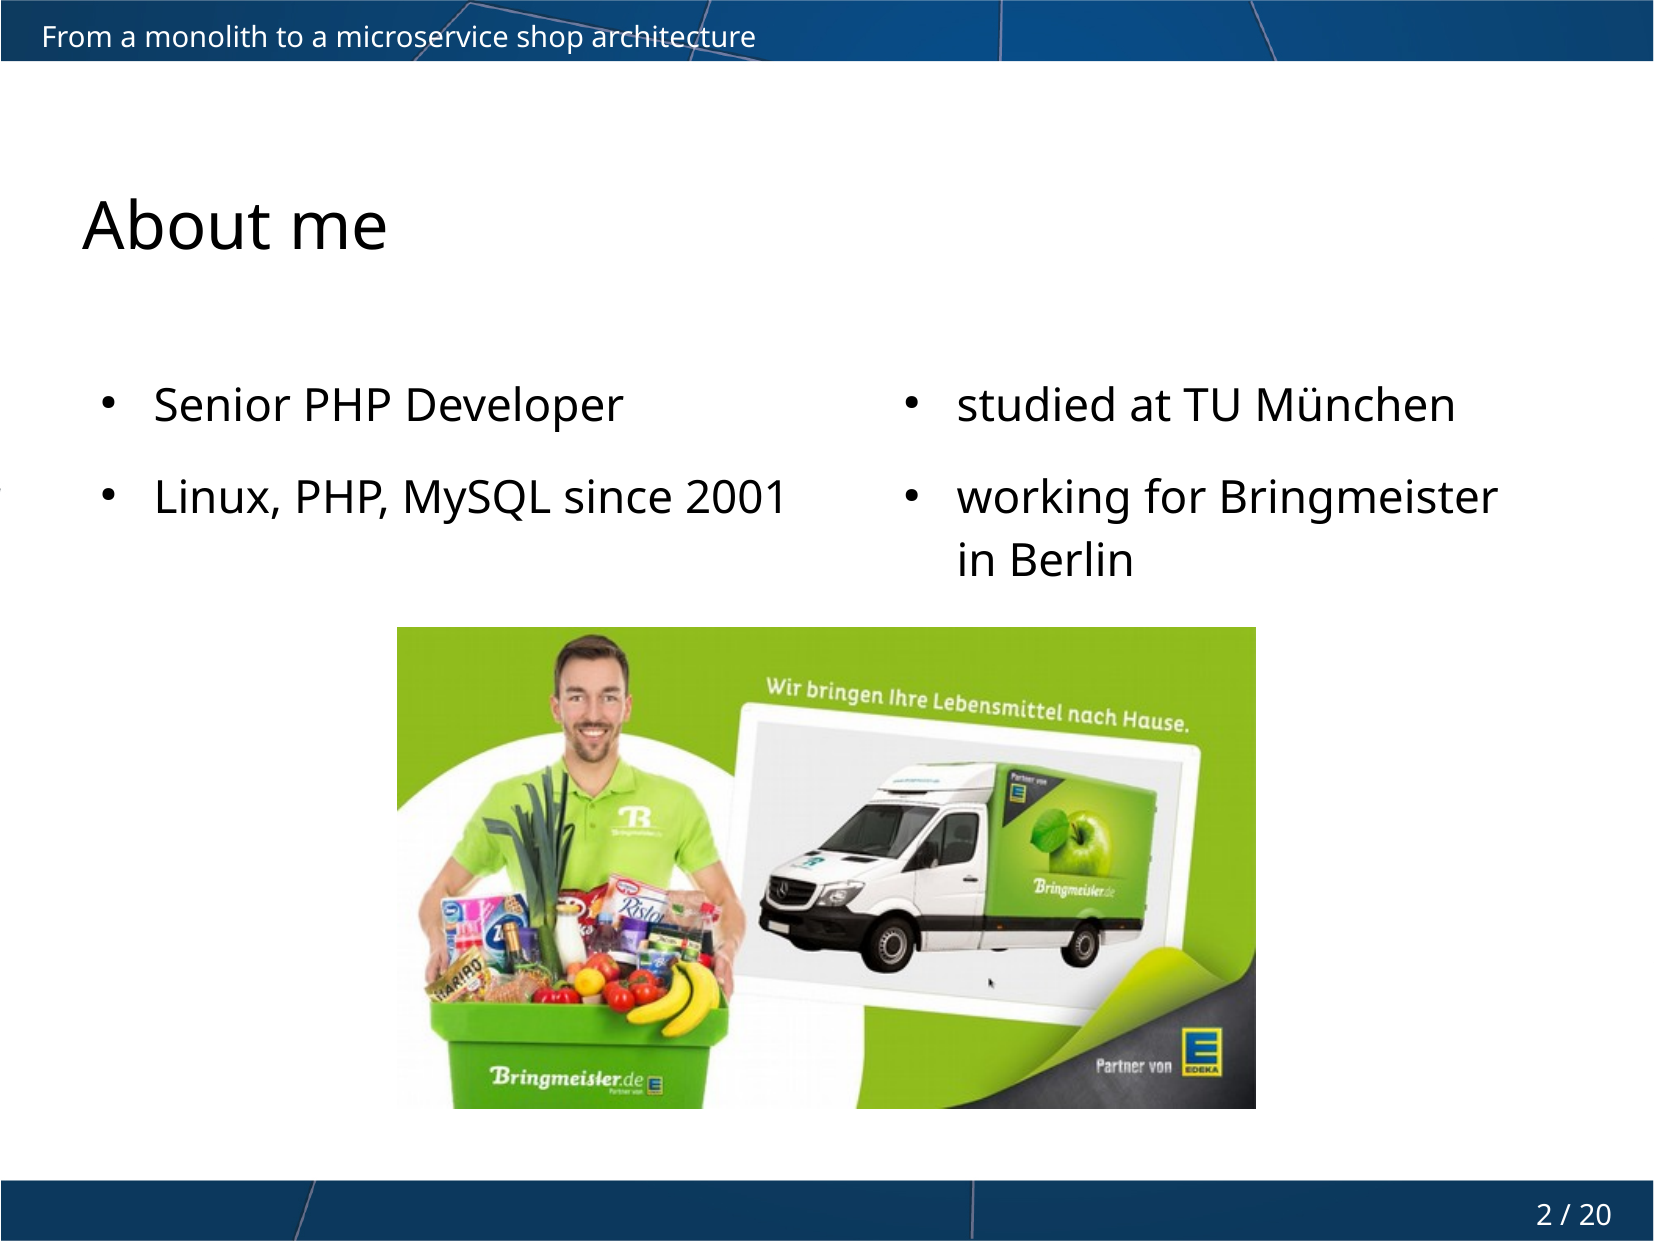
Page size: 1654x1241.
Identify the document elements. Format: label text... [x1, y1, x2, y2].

picture [0, 0, 1654, 1241]
list Senior PHP Developer Linux, PHP, MySQL since 2001 [82, 372, 863, 1013]
title About me [82, 127, 1571, 320]
list studied at TU München working for Bringmeister in Berlin [885, 372, 1654, 1013]
